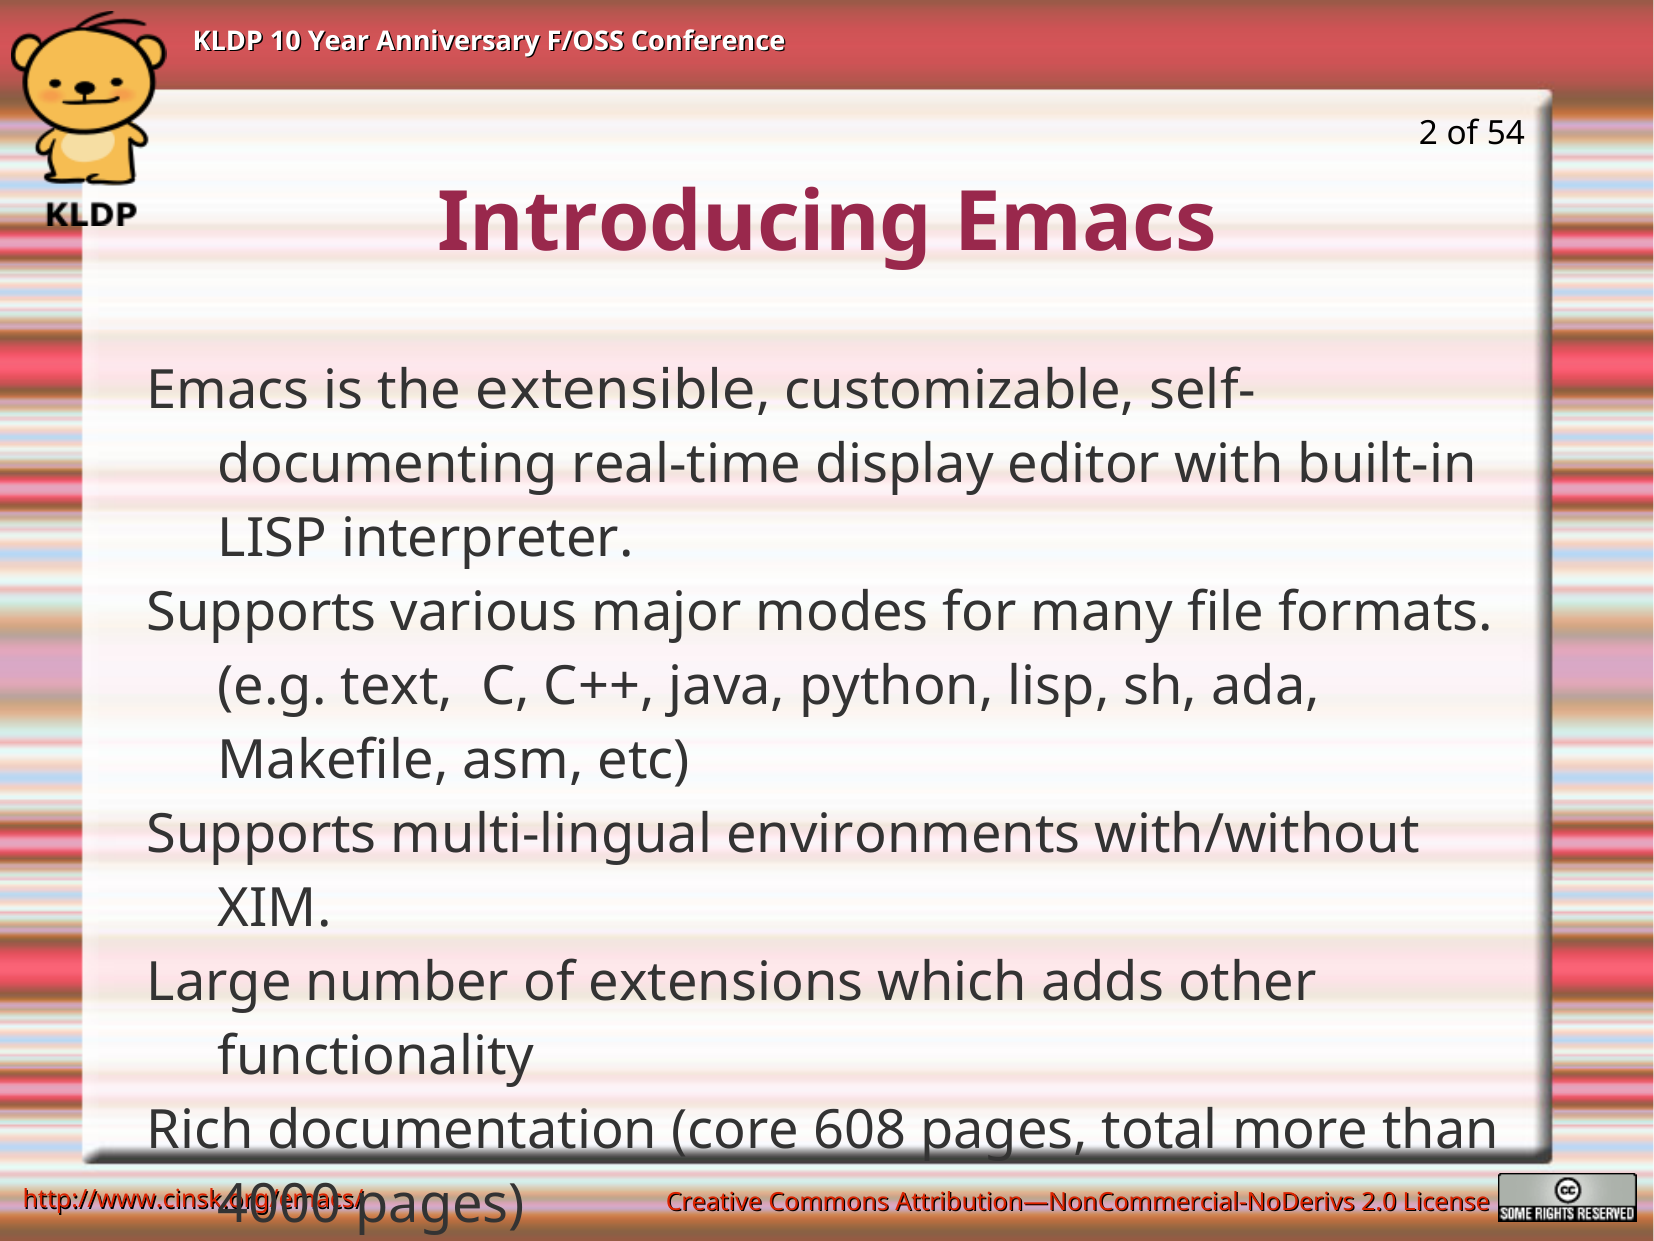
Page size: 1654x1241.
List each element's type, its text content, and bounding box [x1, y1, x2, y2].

list Emacs is the extensible, customizable, self-documenting real-time display editor with built-in LISP interpreter. Supports various major modes for many file formats. (e.g. text, C, C++, java, python, lisp, sh, ada, Makefile, asm, etc) Supports multi-lingual environments with/without XIM. Large number of extensions which adds other functionality Rich documentation (core 608 pages, total more than 4000 pages) [134, 350, 1516, 1133]
title Introducing Emacs [121, 114, 1534, 322]
picture [0, 0, 1654, 1241]
